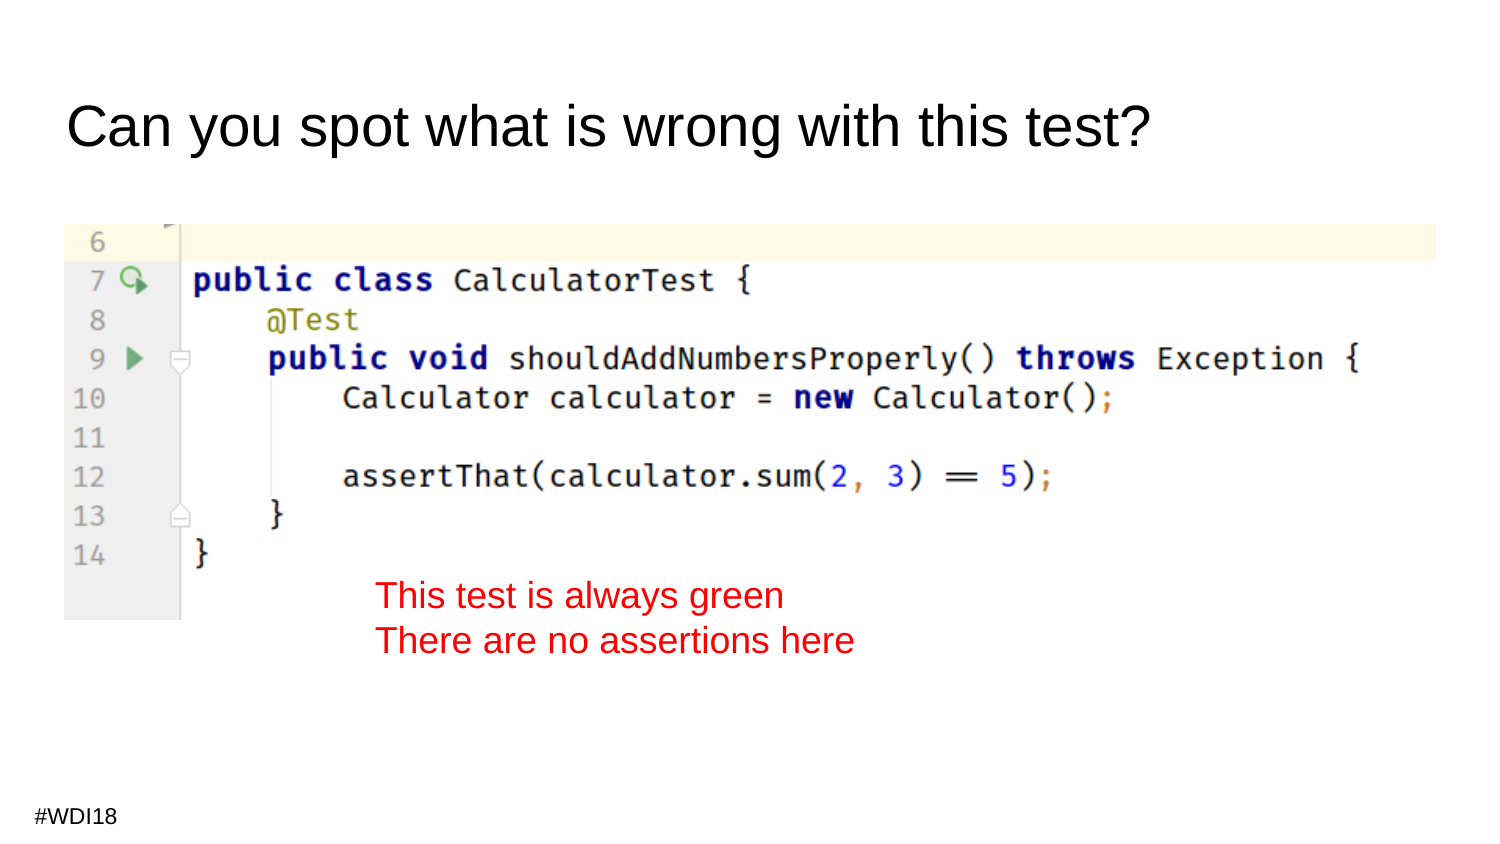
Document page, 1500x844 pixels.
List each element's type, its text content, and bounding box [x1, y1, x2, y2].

text_box #WDI18 [0, 786, 247, 844]
picture [64, 224, 1436, 620]
text_box This test is always green There are no assertions here [359, 556, 1083, 662]
title Can you spot what is wrong with this test? [51, 72, 1449, 167]
